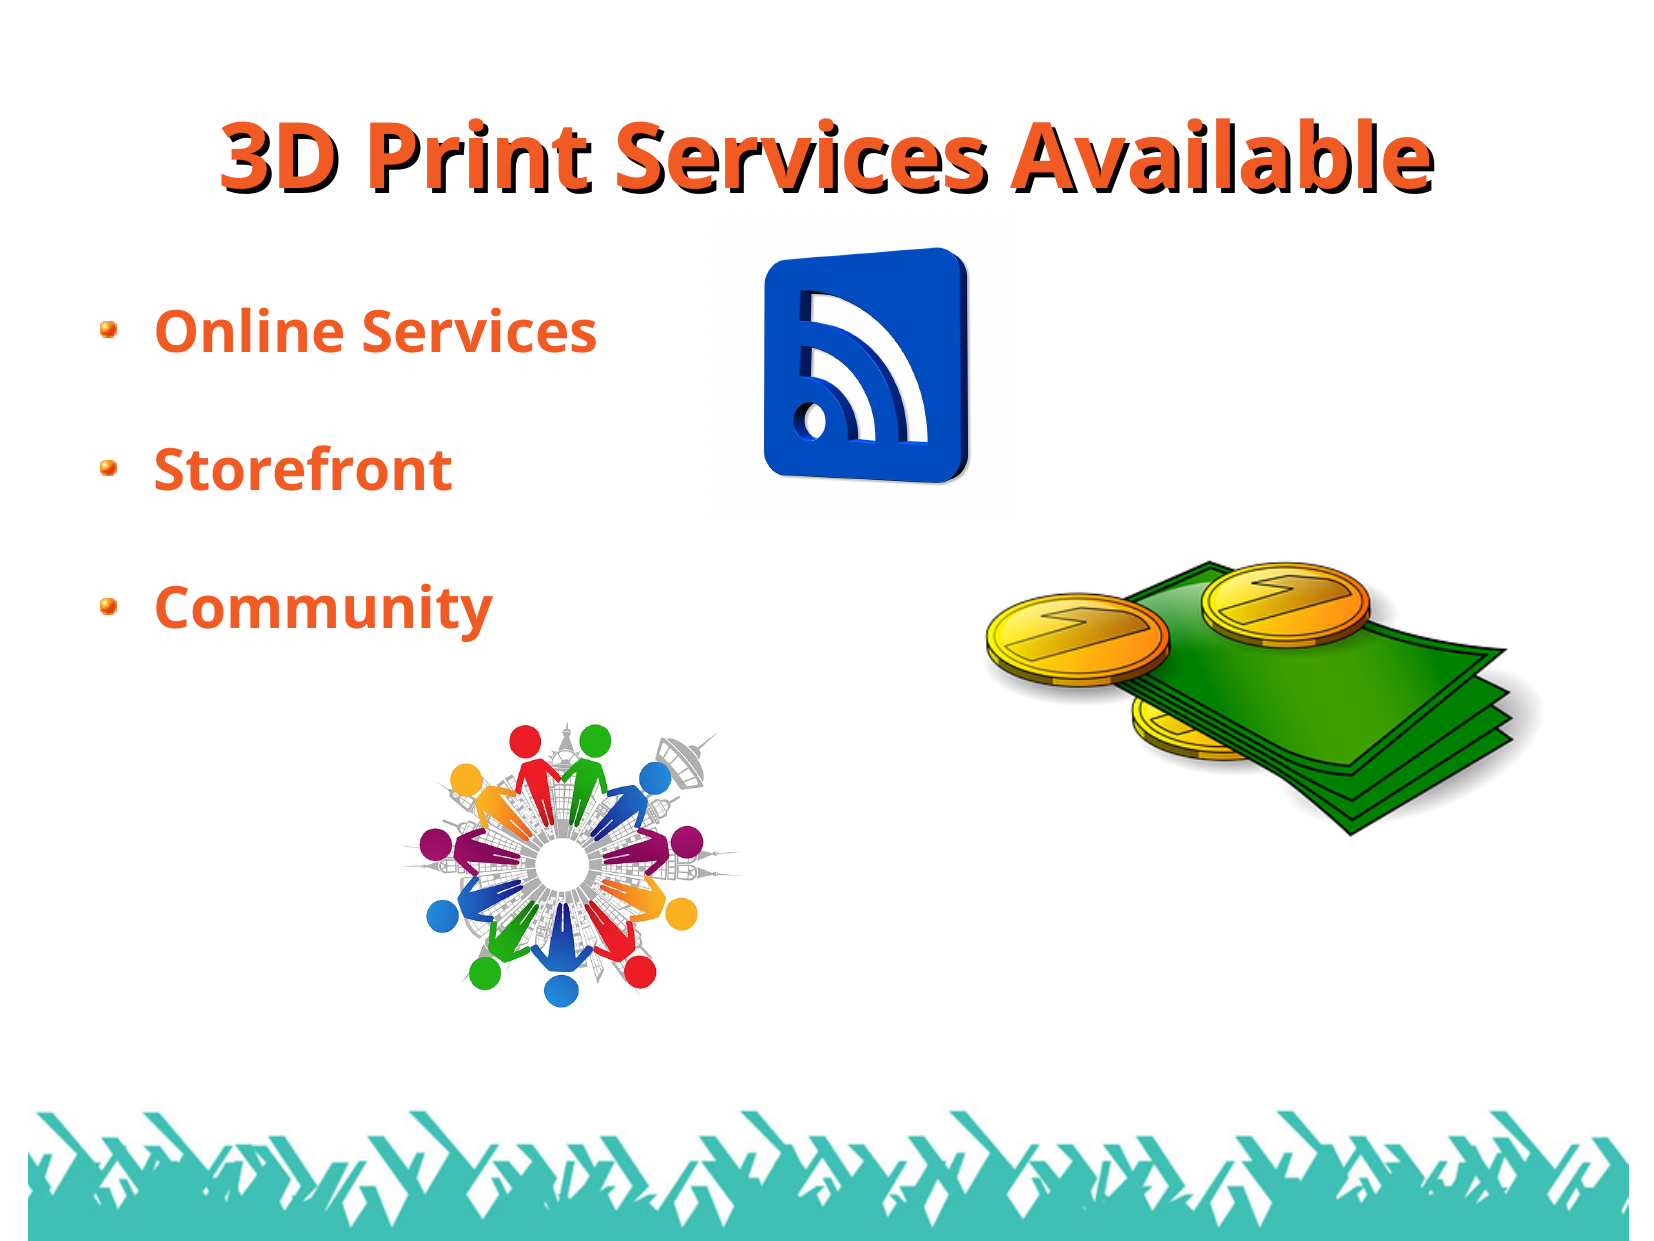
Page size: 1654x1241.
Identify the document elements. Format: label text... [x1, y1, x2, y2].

list Online Services Storefront Community [82, 290, 1571, 1010]
title 3D Print Services Available [82, 49, 1571, 257]
picture [255, 704, 874, 1015]
picture [982, 558, 1546, 841]
picture [28, 1104, 1629, 1241]
picture [705, 209, 1018, 523]
